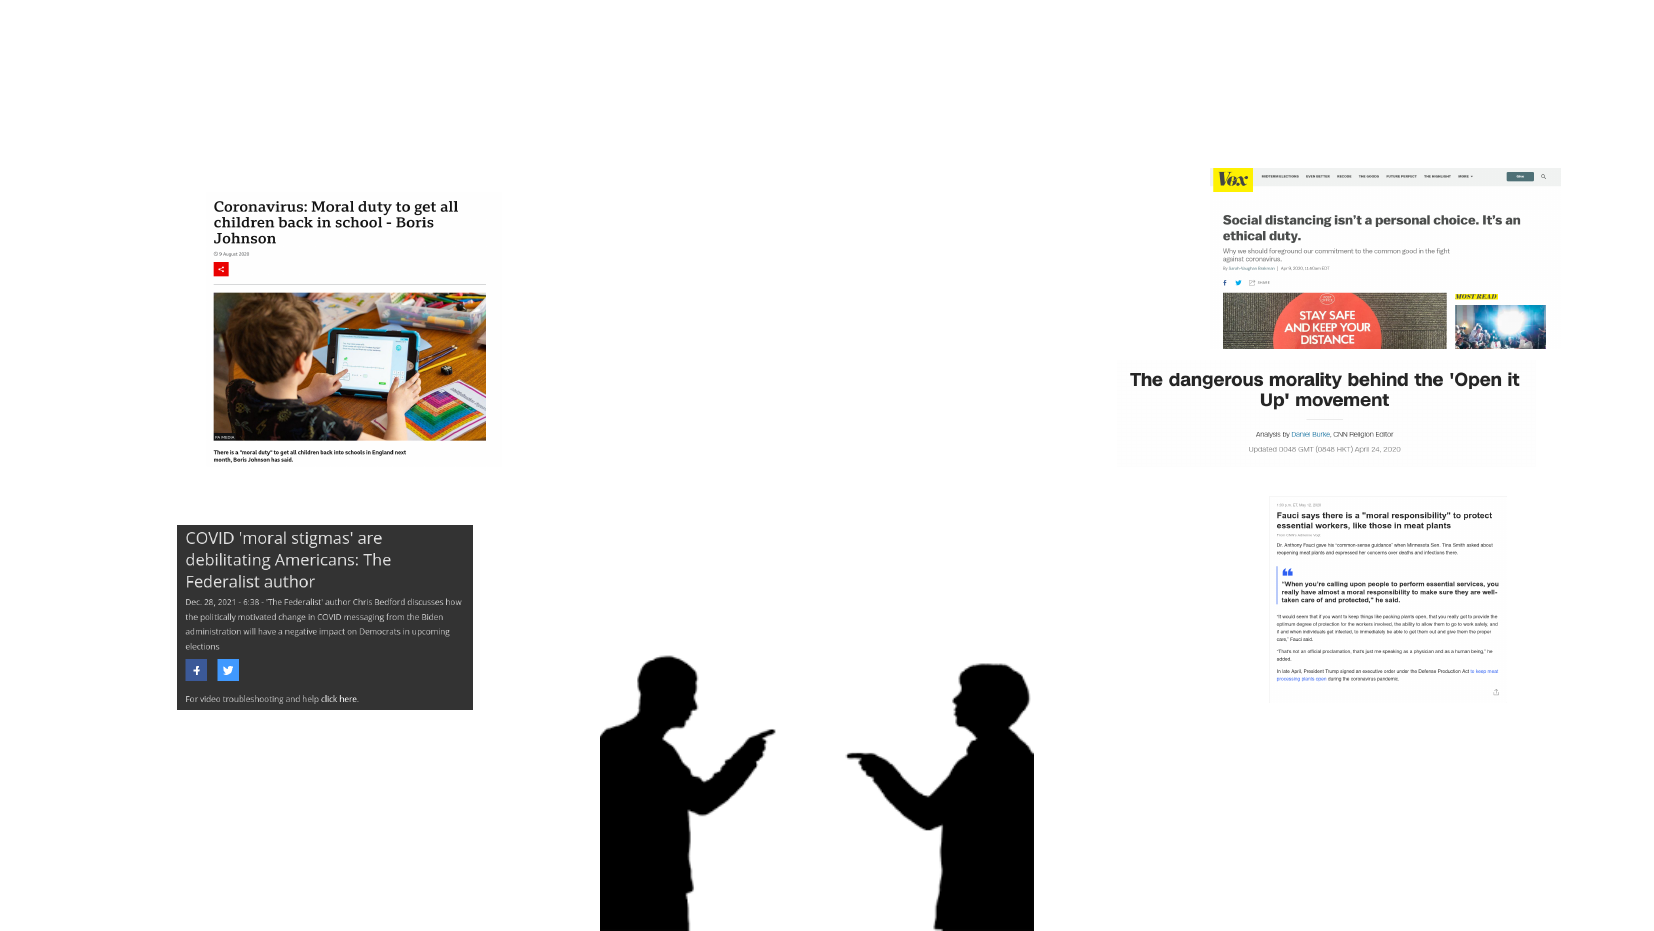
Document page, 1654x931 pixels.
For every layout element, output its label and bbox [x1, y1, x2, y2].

picture [600, 645, 1034, 931]
picture [1269, 496, 1507, 703]
picture [177, 525, 473, 710]
picture [206, 192, 502, 467]
picture [1210, 168, 1561, 349]
picture [1117, 360, 1536, 467]
